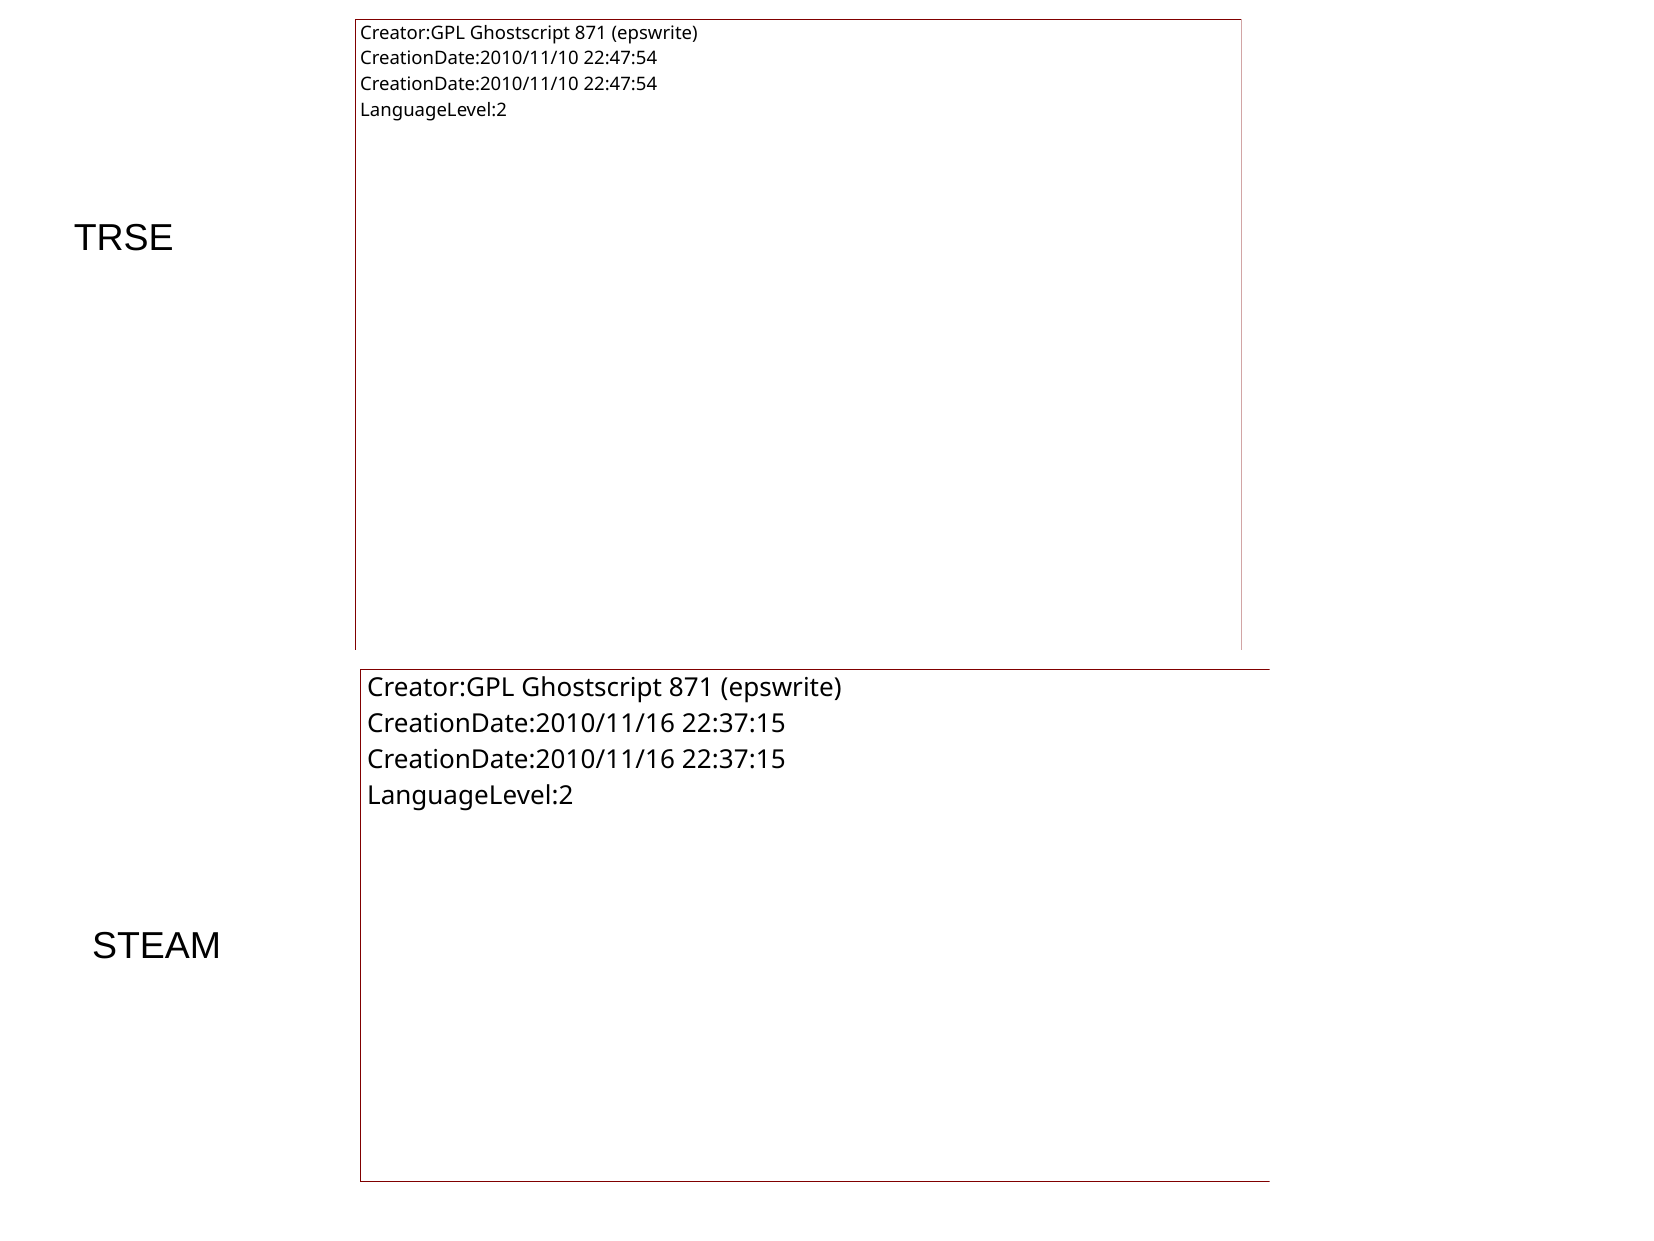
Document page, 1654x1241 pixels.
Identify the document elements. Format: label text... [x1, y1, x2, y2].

text_box STEAM [77, 917, 237, 975]
picture [354, 18, 1242, 650]
picture [358, 667, 1270, 1182]
text_box TRSE [59, 208, 189, 266]
